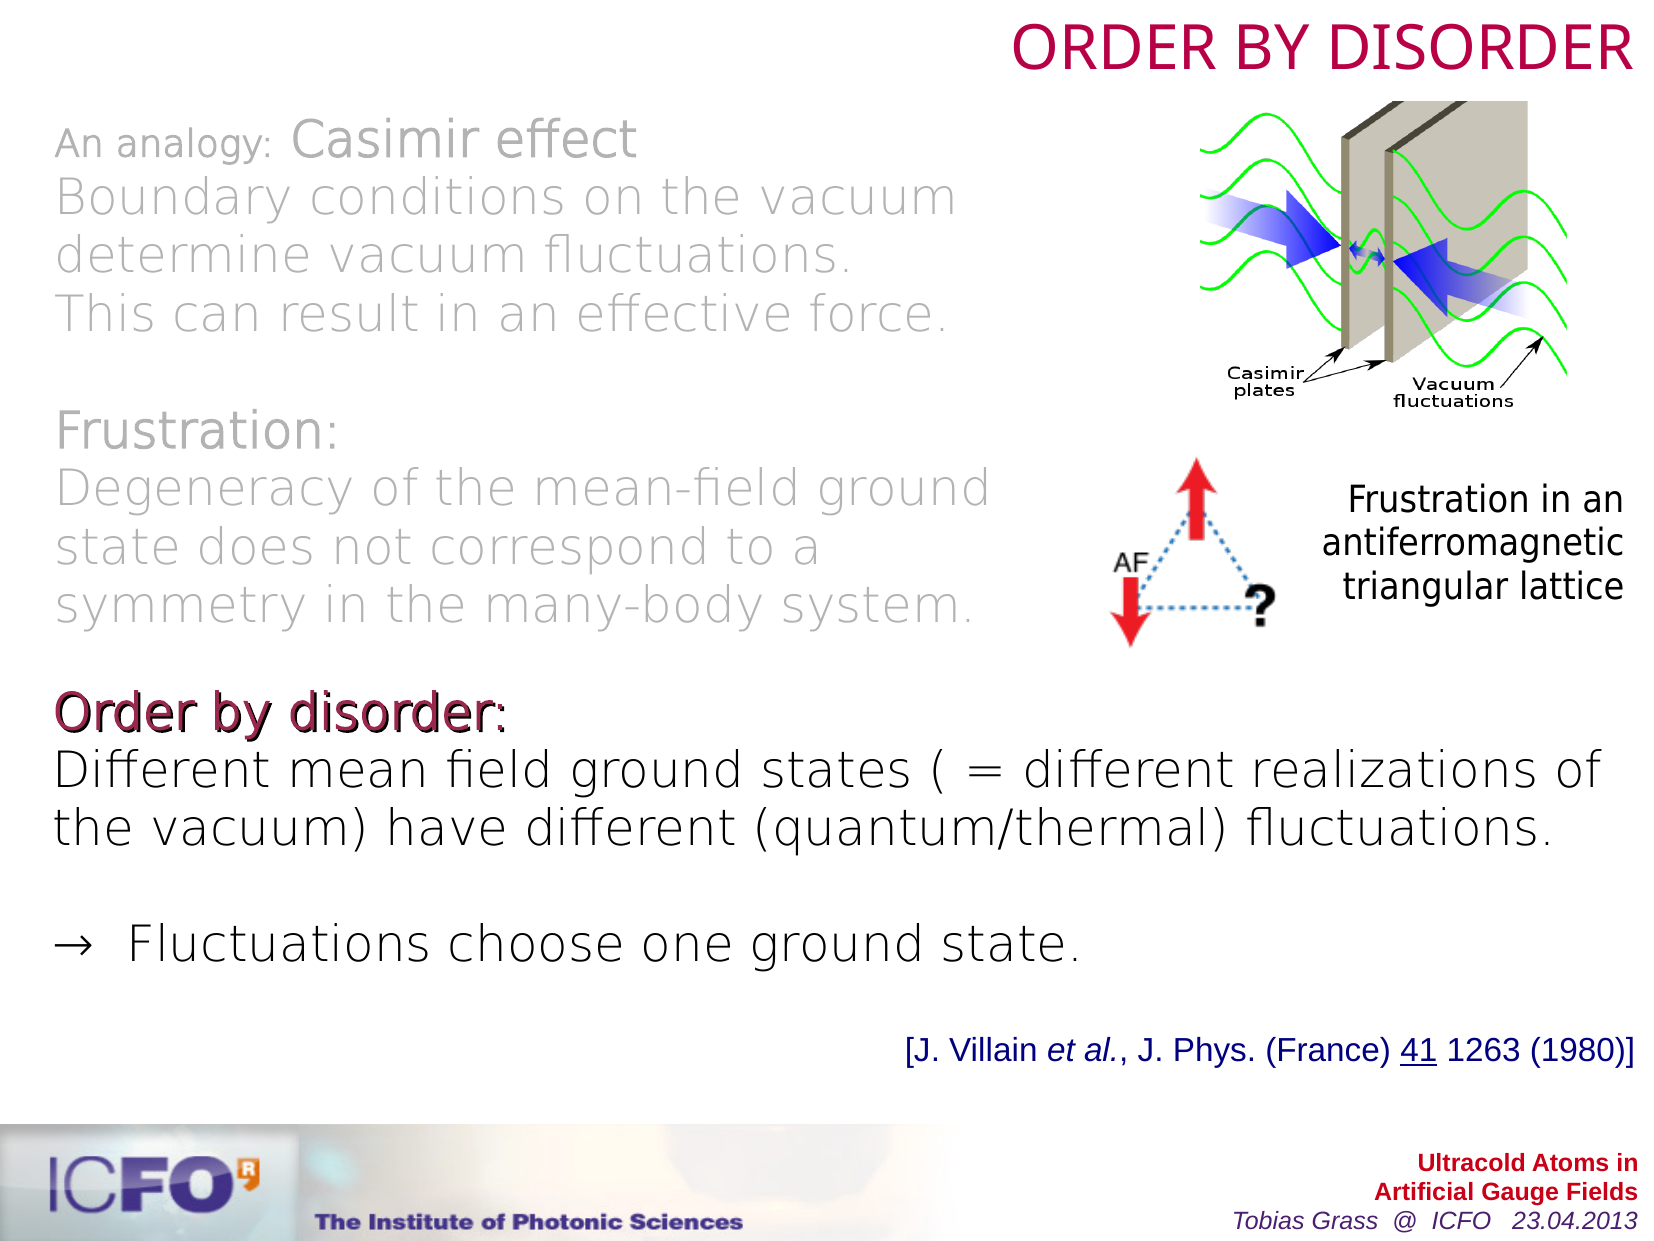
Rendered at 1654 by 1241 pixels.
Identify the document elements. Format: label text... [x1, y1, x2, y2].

text_box An analogy: Casimir effect Boundary conditions on the vacuum determine vacuum fluctuations. This can result in an effective force. Frustration: Degeneracy of the mean-field ground state does not correspond to a symmetry in the many-body system. [39, 102, 1051, 642]
text_box Frustration in an antiferromagnetic triangular lattice [1301, 470, 1640, 675]
picture [1200, 101, 1567, 413]
text_box Order by disorder: Different mean field ground states ( = different realizations of the vacuum) have different (quantum/thermal) fluctuations. → Fluctuations choose one ground state. [J. Villain et al., J. Phys. (France) 41 1263 (1980)] [37, 675, 1651, 1077]
picture [1087, 438, 1301, 676]
picture [0, 1124, 976, 1241]
text_box ORDER BY DISORDER [0, 0, 1651, 99]
text_box Ultracold Atoms in Artificial Gauge Fields Tobias Grass @ ICFO 23.04.2013 [712, 1138, 1654, 1241]
